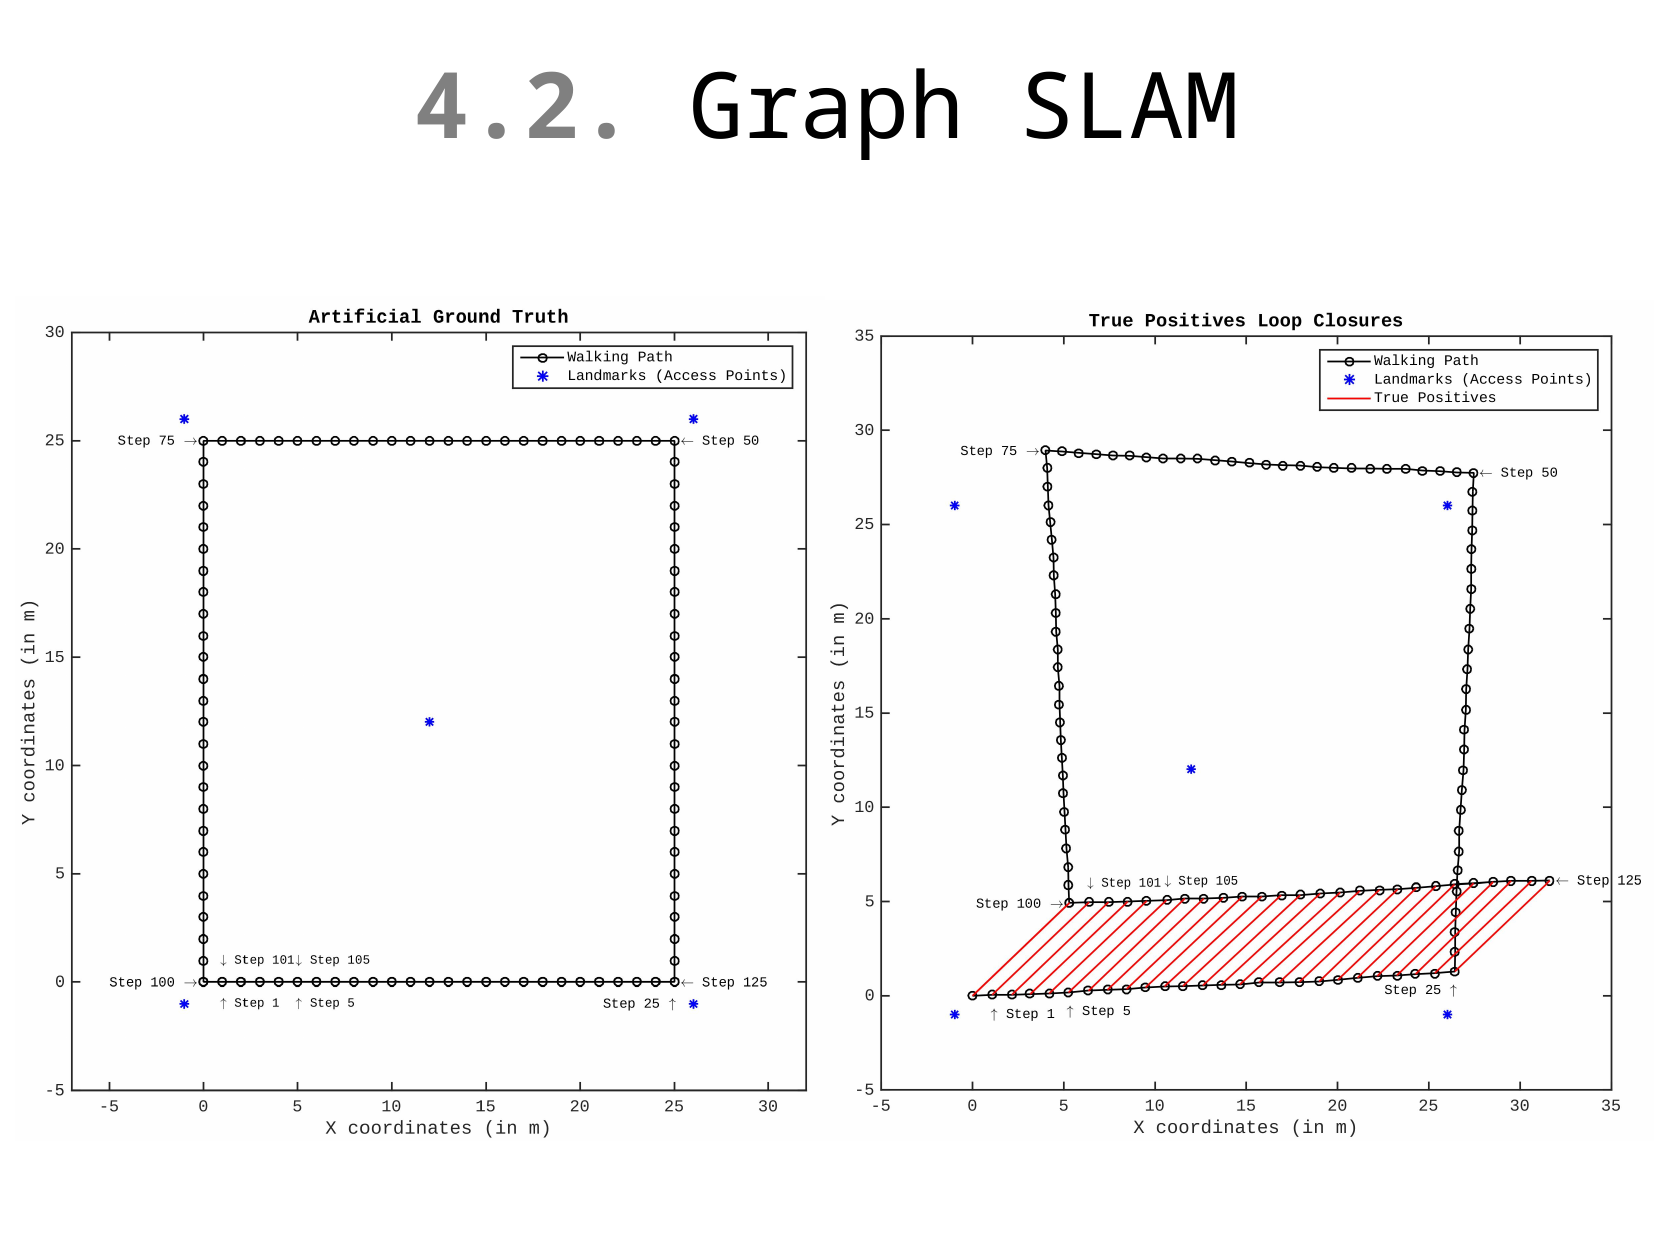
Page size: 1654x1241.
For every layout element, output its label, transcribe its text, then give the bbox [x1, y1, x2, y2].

picture [15, 296, 1654, 1141]
title 4.2. Graph SLAM [82, 0, 1571, 208]
